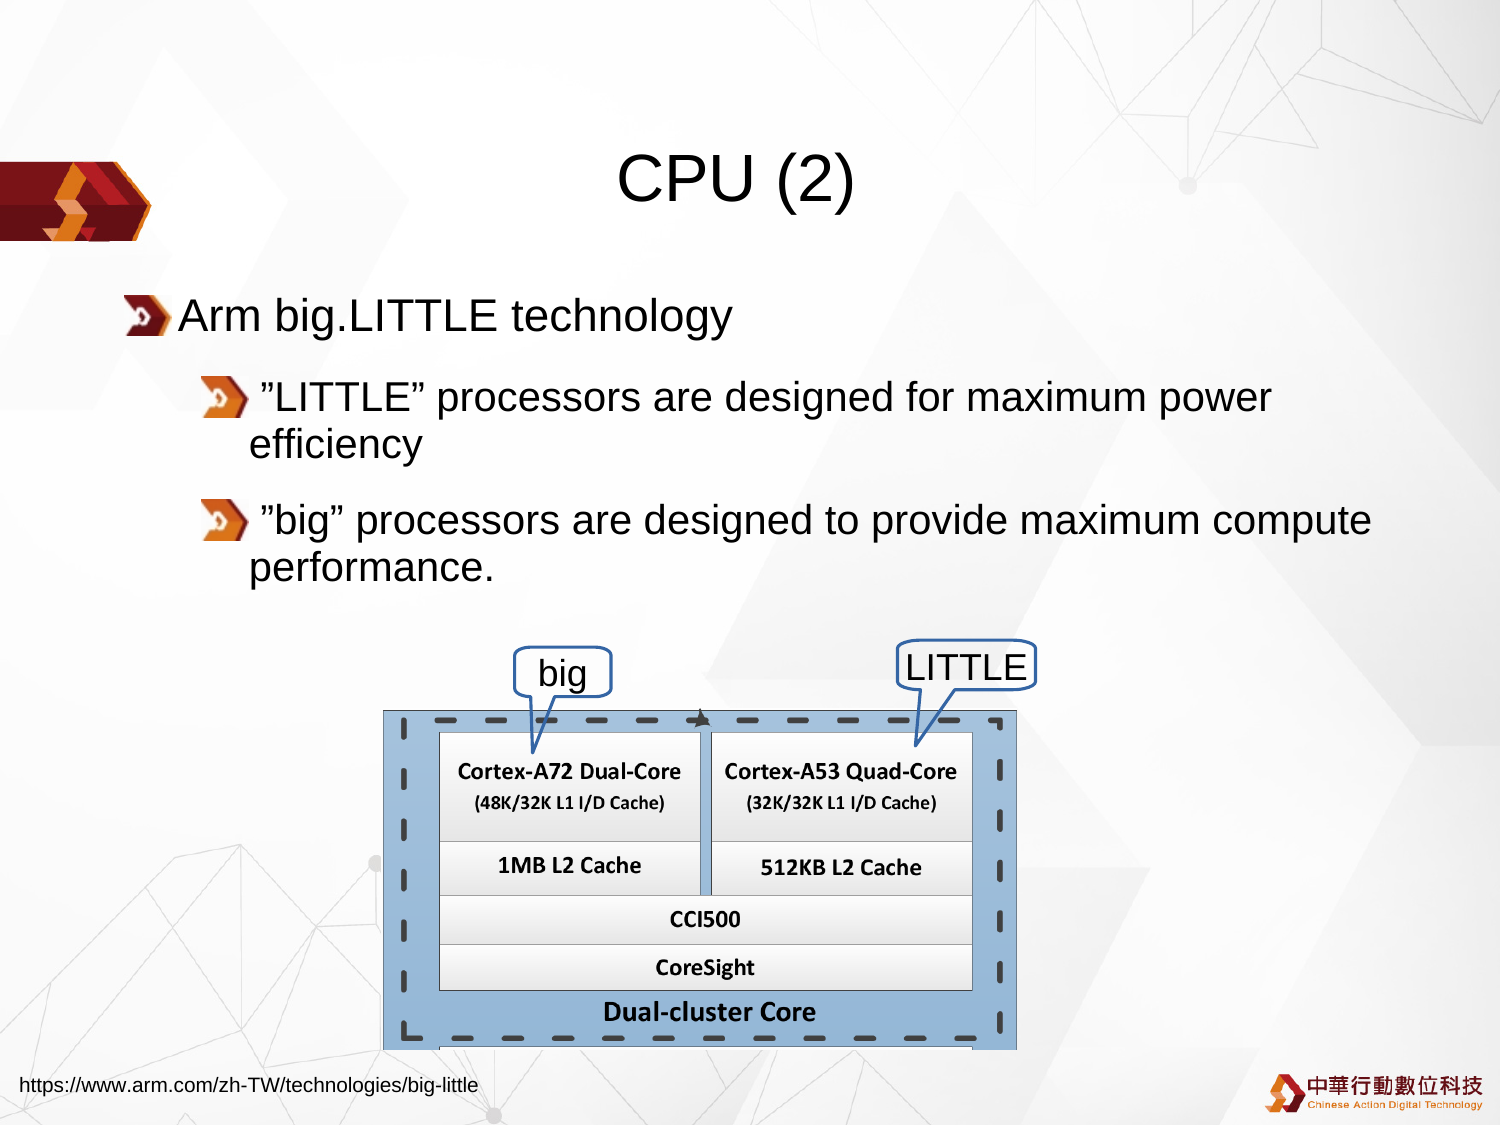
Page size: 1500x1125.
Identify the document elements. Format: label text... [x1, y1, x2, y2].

list Arm big.LITTLE technology ”LITTLE” processors are designed for maximum power efficiency ”big” processors are designed to provide maximum compute performance. [107, 290, 1425, 943]
text_box big [514, 647, 612, 753]
text_box LITTLE [897, 640, 1036, 746]
title CPU (2) [107, 101, 1367, 255]
text_box https://www.arm.com/zh-TW/technologies/big-little [4, 1063, 566, 1124]
picture [0, 0, 1500, 1125]
